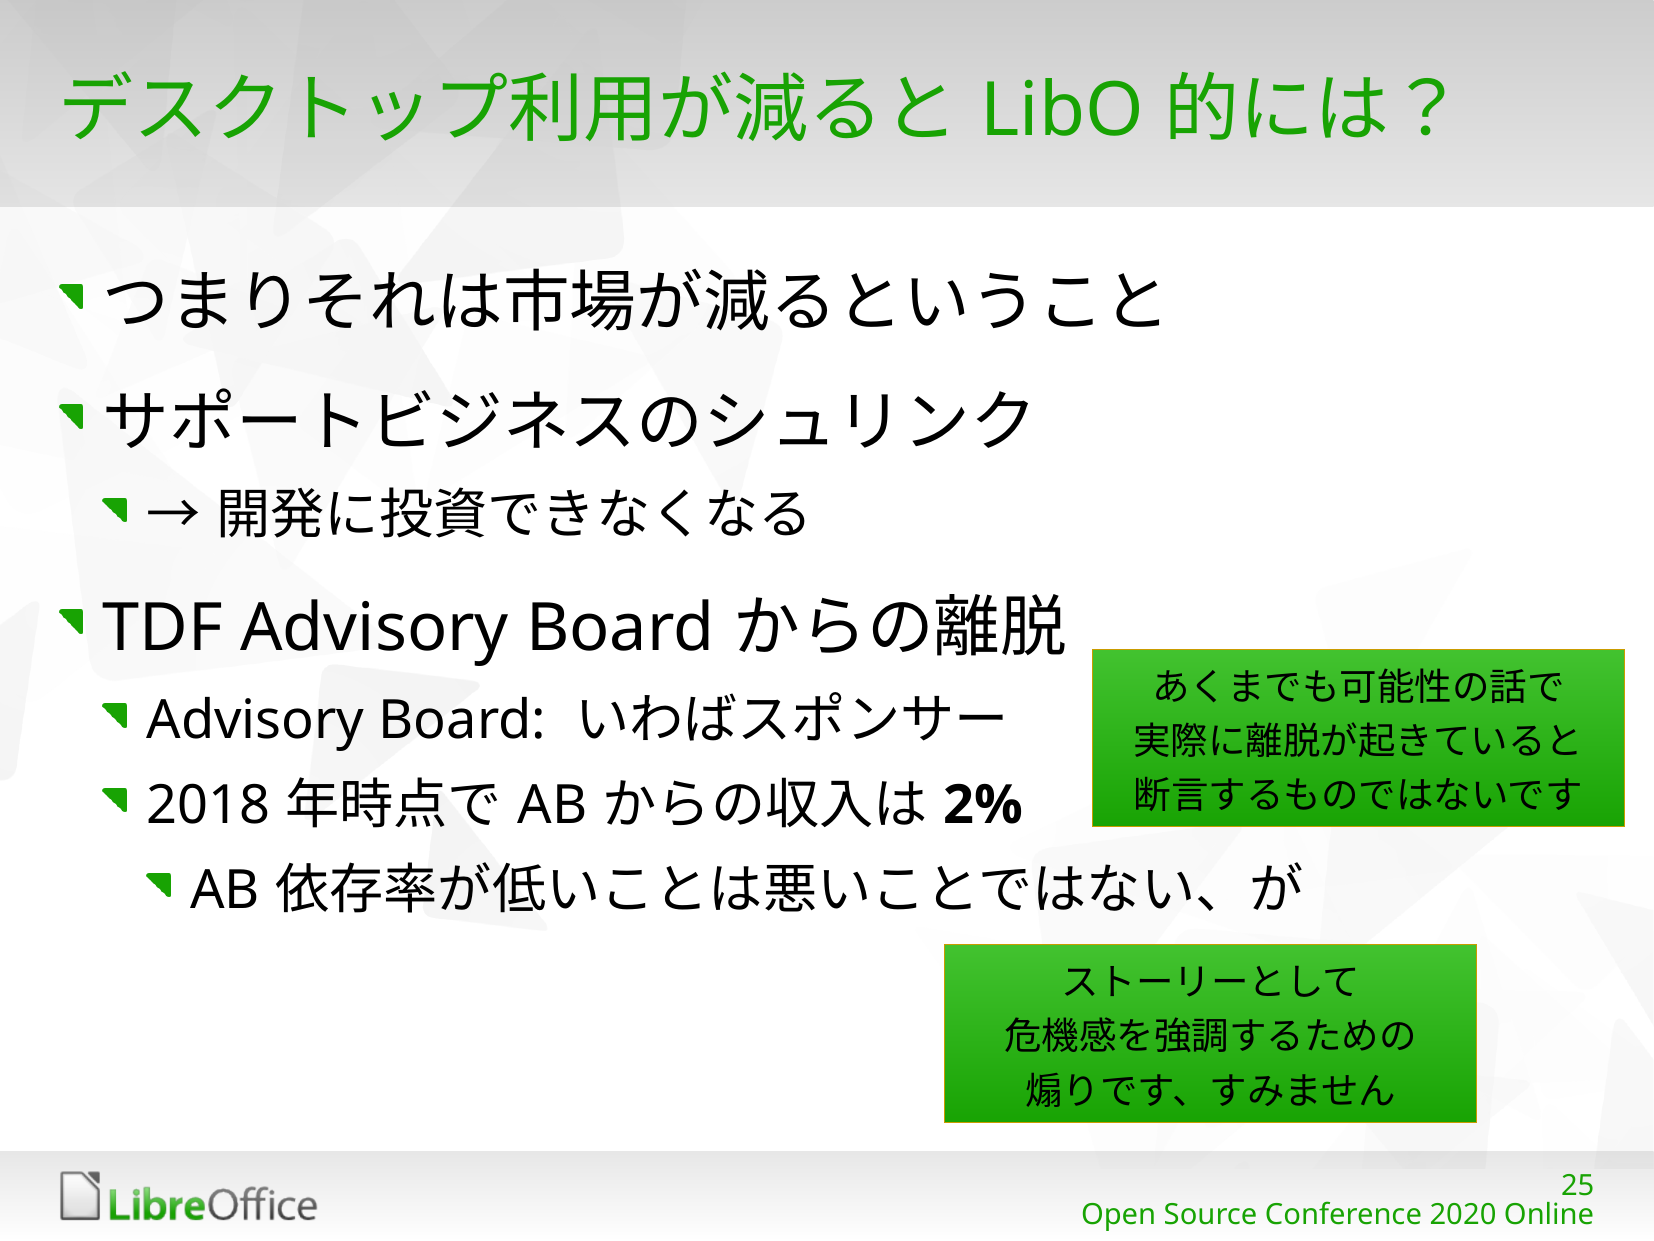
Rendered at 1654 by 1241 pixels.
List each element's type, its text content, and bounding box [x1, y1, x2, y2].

picture [41, 1152, 337, 1240]
list つまりそれは市場が減るということ サポートビジネスのシュリンク →開発に投資できなくなる TDF Advisory Boardからの離脱 Advisory Board: いわばスポンサー 2018年時点でABからの収入は2% AB依存率が低いことは悪いことではない、が [59, 248, 1595, 968]
title デスクトップ利用が減るとLibO的には？ [59, 29, 1595, 178]
picture [915, 548, 1654, 1169]
picture [0, 0, 783, 931]
text_box ストーリーとして 危機感を強調するための 煽りです、すみません [944, 944, 1477, 1123]
text_box あくまでも可能性の話で 実際に離脱が起きていると 断言するものではないです [1092, 649, 1625, 827]
